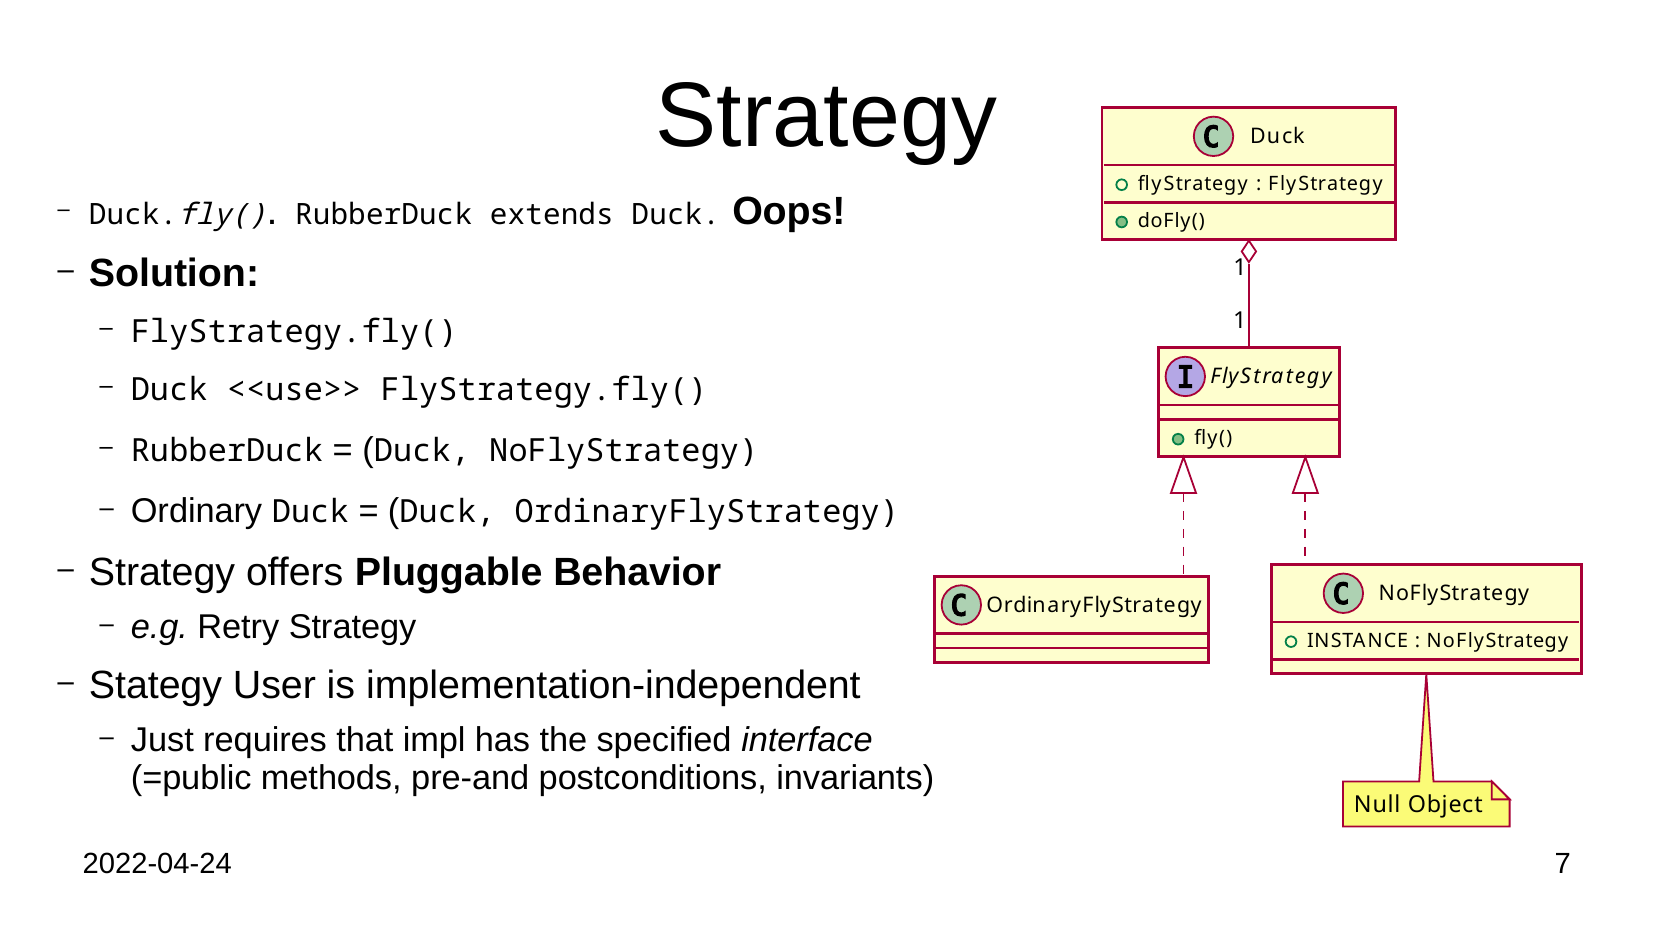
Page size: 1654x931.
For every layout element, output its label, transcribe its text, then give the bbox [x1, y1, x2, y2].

list Duck.fly(). RubberDuck extends Duck. Oops! Solution: FlyStrategy.fly() Duck <<use>> FlyStrategy.fly() RubberDuck = (Duck, NoFlyStrategy) Ordinary Duck = (Duck, OrdinaryFlyStrategy) Strategy offers Pluggable Behavior e.g. Retry Strategy Stategy User is implementation-independent Just requires that impl has the specified interface (=public methods, pre-and postconditions, invariants) [47, 188, 921, 804]
title Strategy [82, 37, 1571, 188]
picture [921, 94, 1595, 840]
